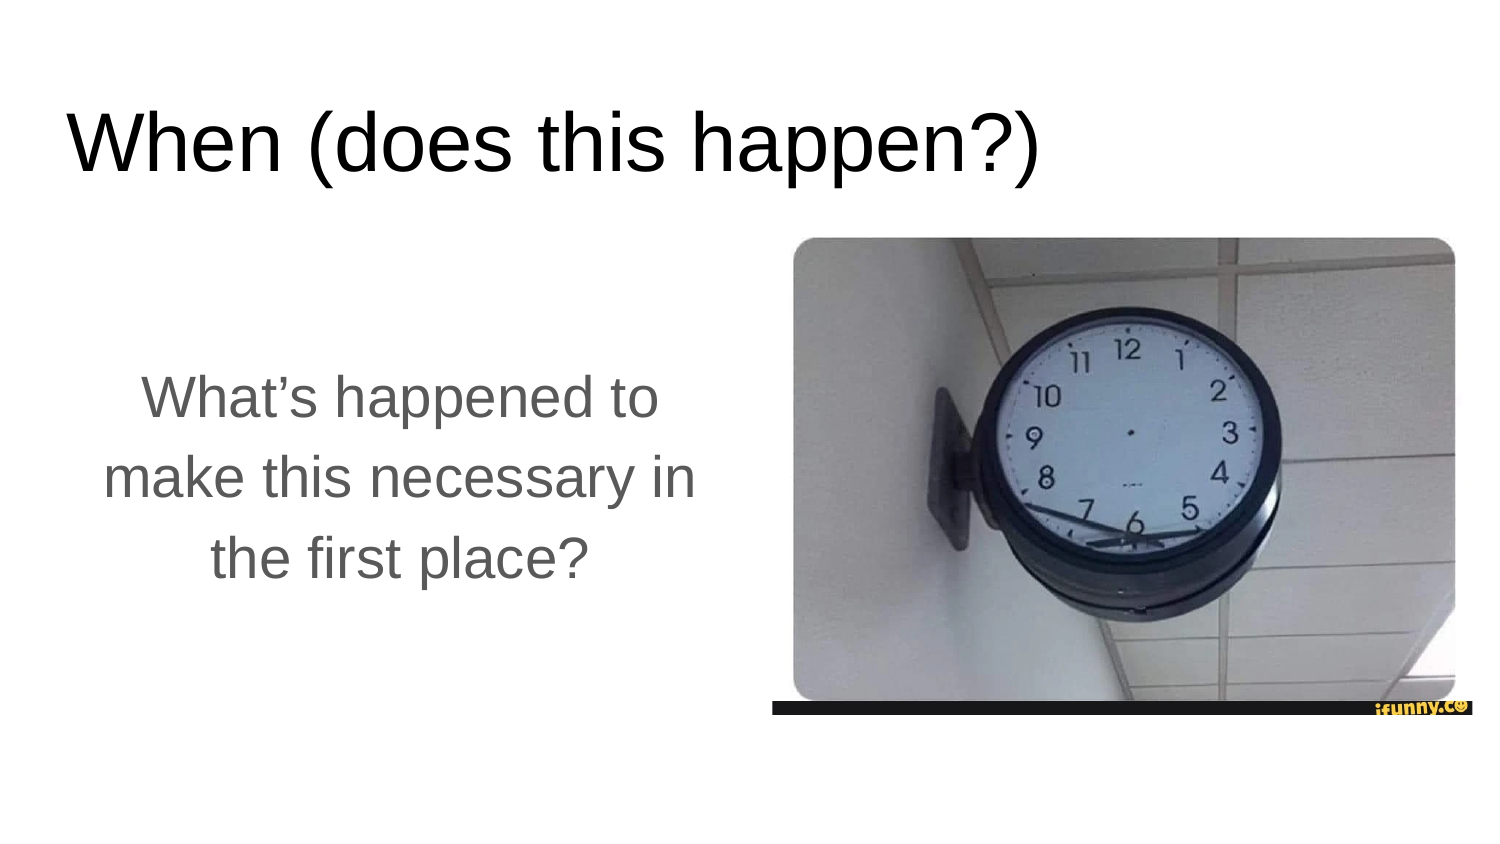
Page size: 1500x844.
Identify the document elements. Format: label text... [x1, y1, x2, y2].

picture [772, 223, 1473, 715]
title When (does this happen?) [51, 72, 1449, 167]
list What’s happened to make this necessary in the first place? [51, 189, 750, 750]
